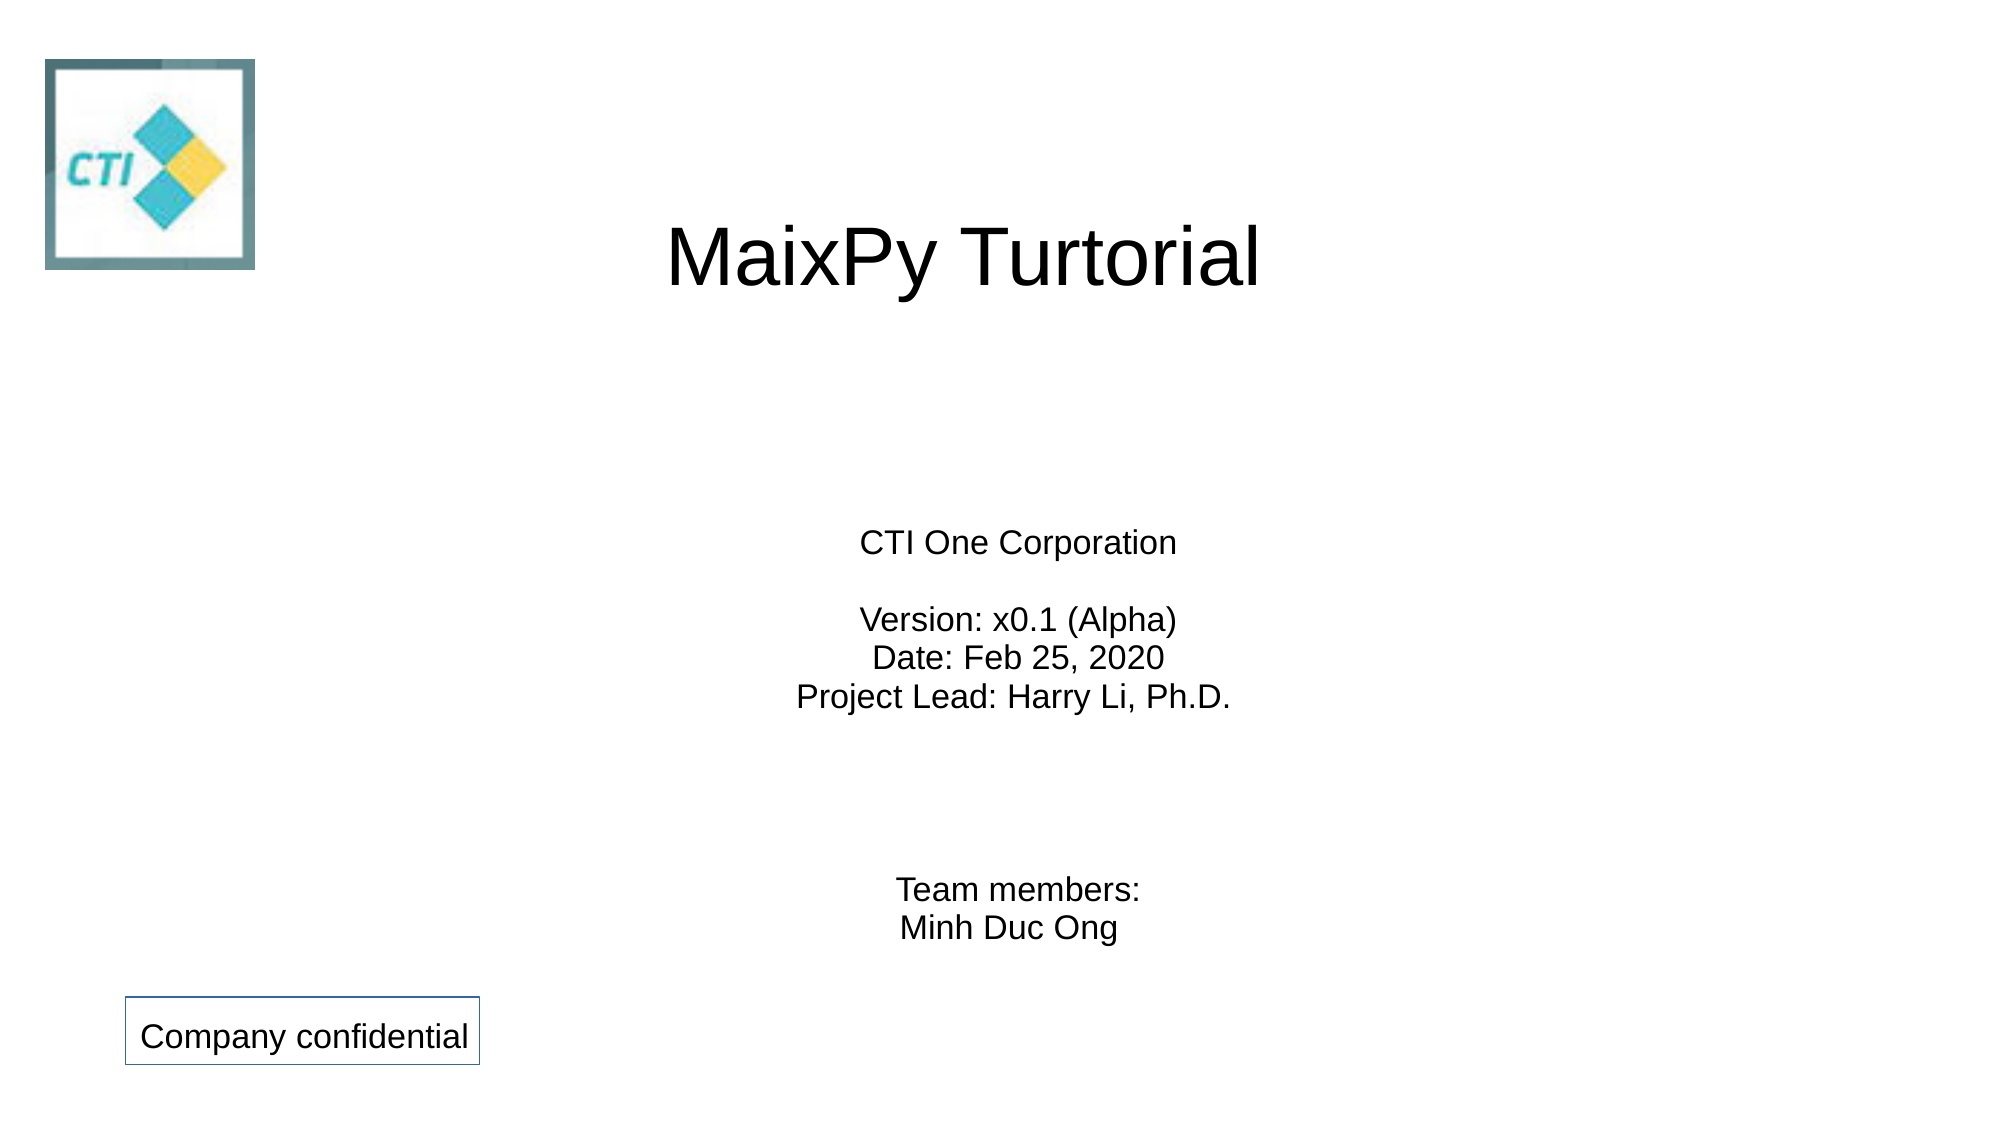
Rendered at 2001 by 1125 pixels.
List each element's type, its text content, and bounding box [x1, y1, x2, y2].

text_box CTI One Corporation Version: x0.1 (Alpha) Date: Feb 25, 2020 Project Lead: Harry Li, Ph.D. Team members: Minh Duc Ong [535, 517, 1502, 994]
text_box MaixPy Turtorial [233, 160, 1695, 354]
text_box Company confidential [126, 1010, 495, 1065]
picture [45, 59, 255, 270]
